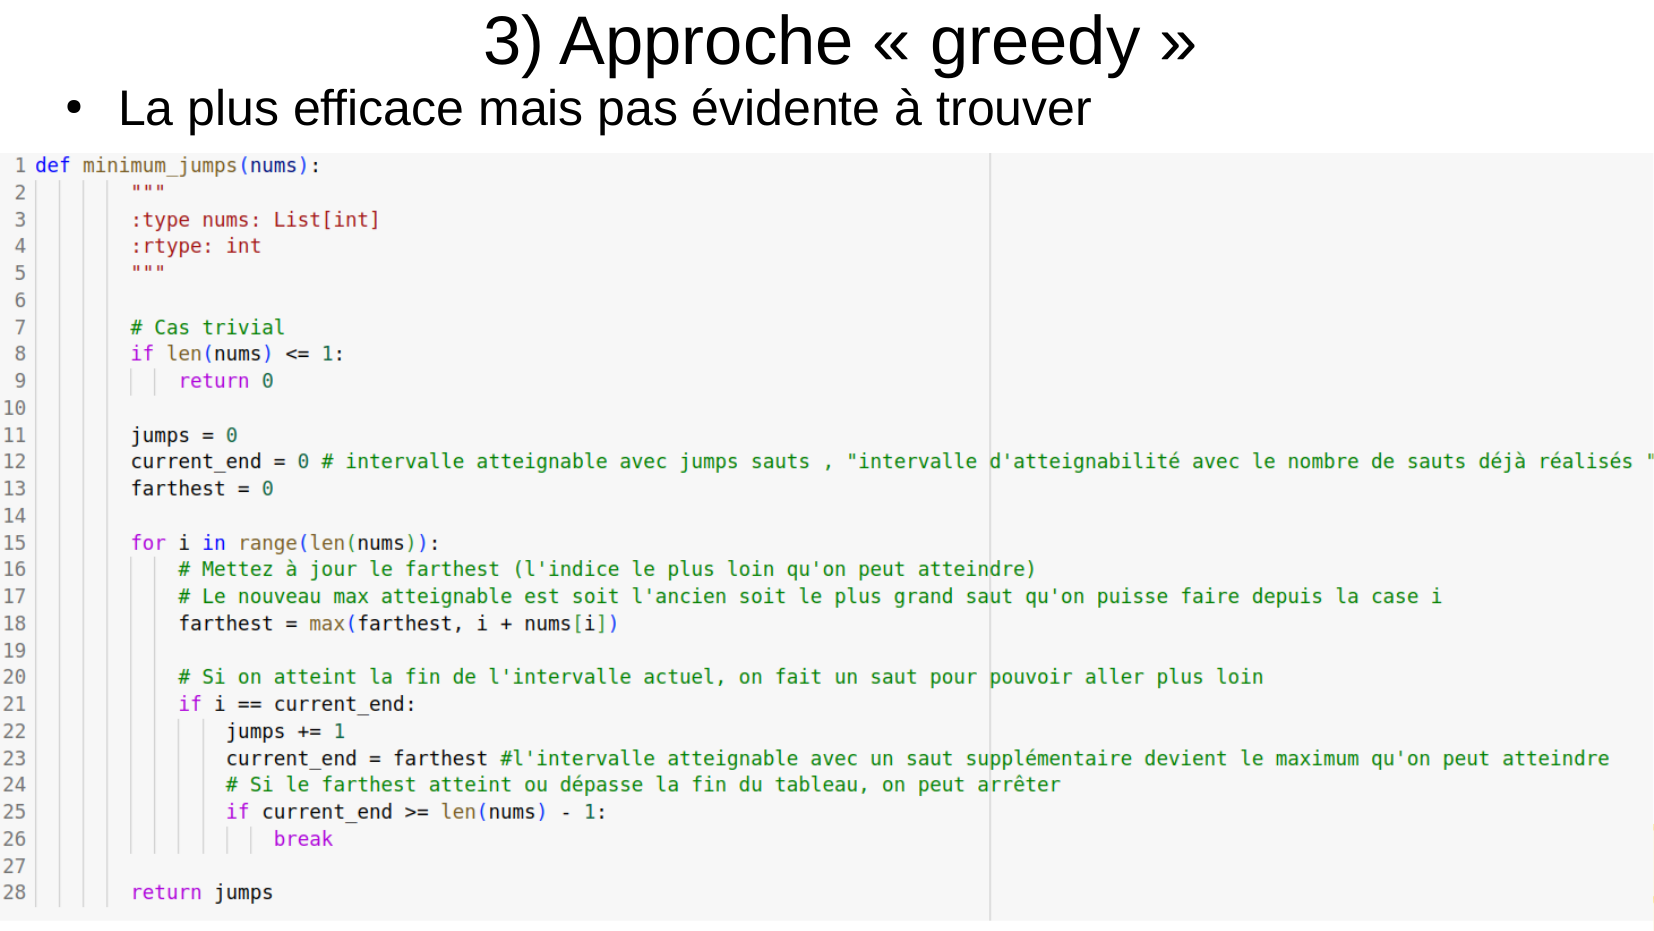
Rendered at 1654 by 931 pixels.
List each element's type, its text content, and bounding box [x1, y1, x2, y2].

list La plus efficace mais pas évidente à trouver [47, 80, 1536, 153]
picture [0, 153, 1654, 931]
title 3) Approche « greedy » [106, 0, 1595, 119]
